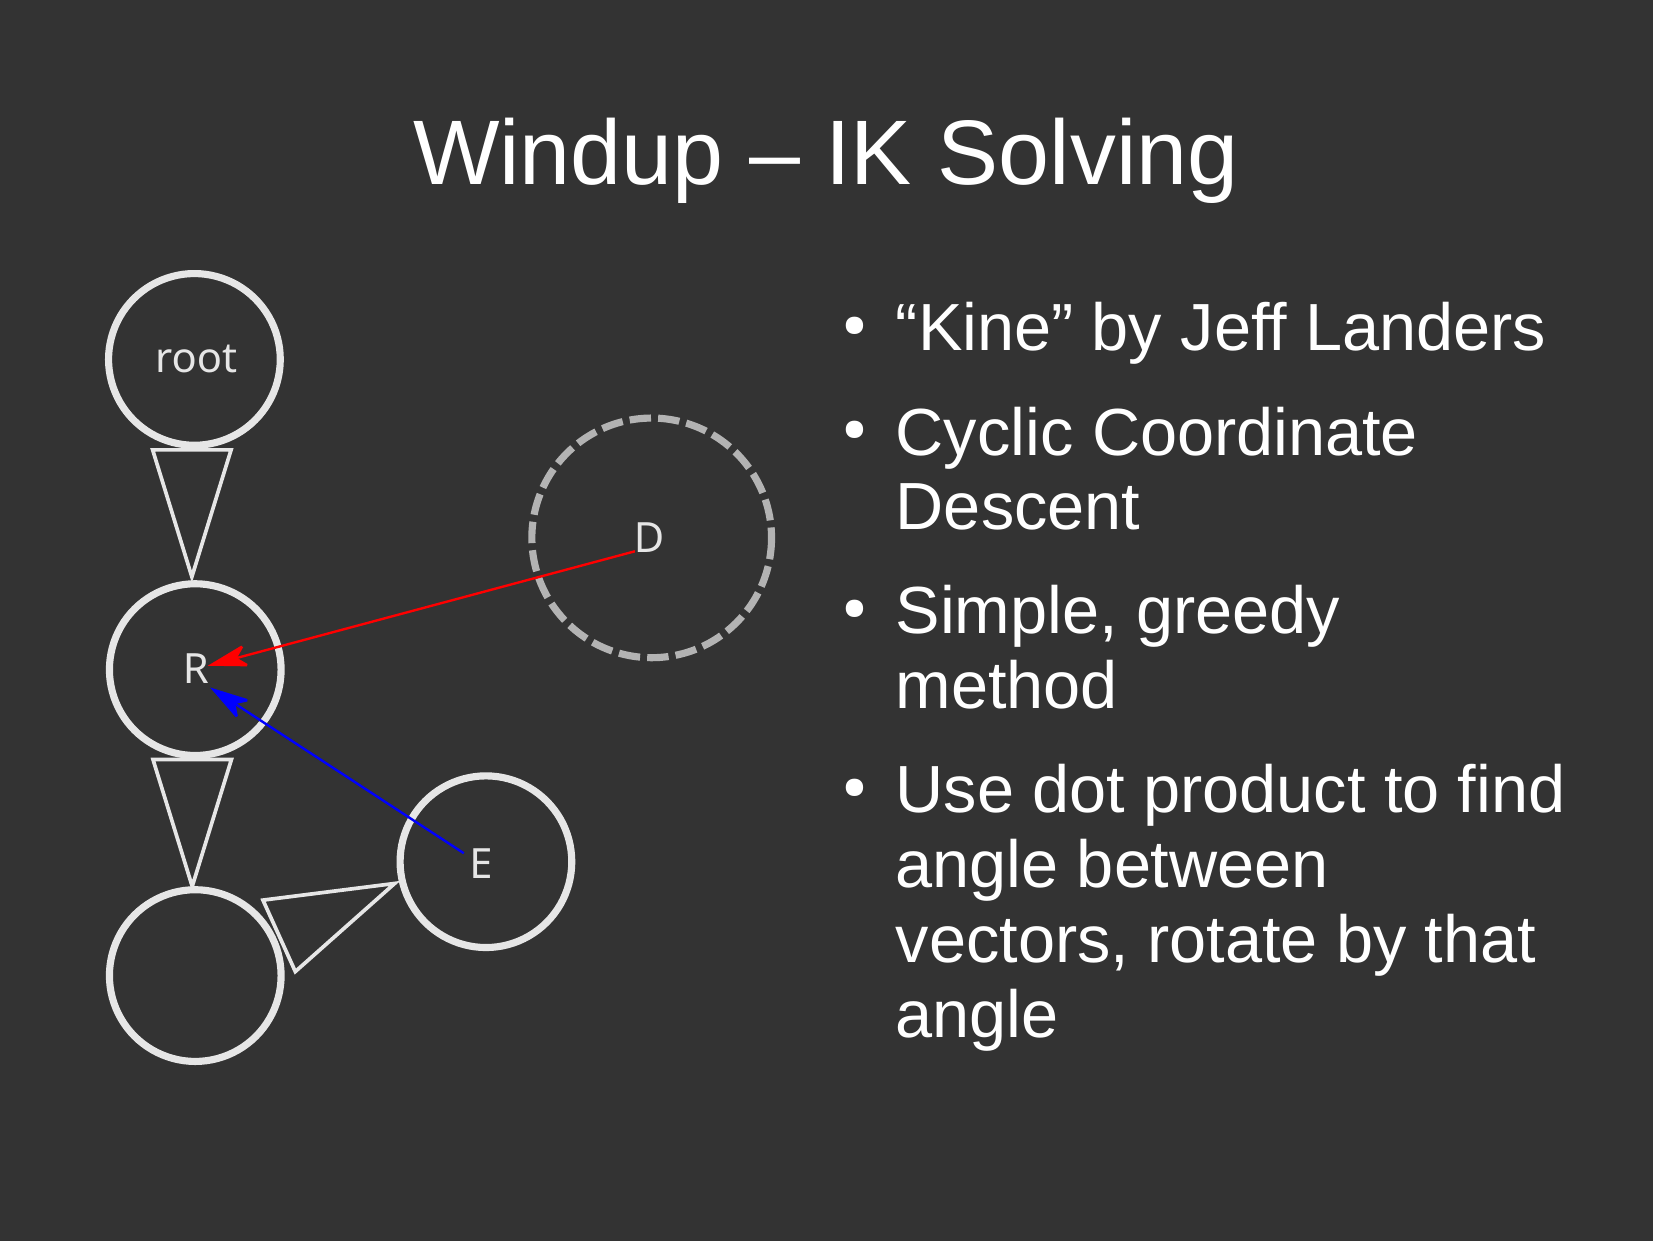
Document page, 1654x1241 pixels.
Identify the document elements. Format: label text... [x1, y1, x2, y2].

list “Kine” by Jeff Landers Cyclic Coordinate Descent Simple, greedy method Use dot product to find angle between vectors, rotate by that angle [825, 290, 1571, 1109]
title Windup – IK Solving [82, 49, 1571, 257]
picture [105, 270, 776, 1066]
